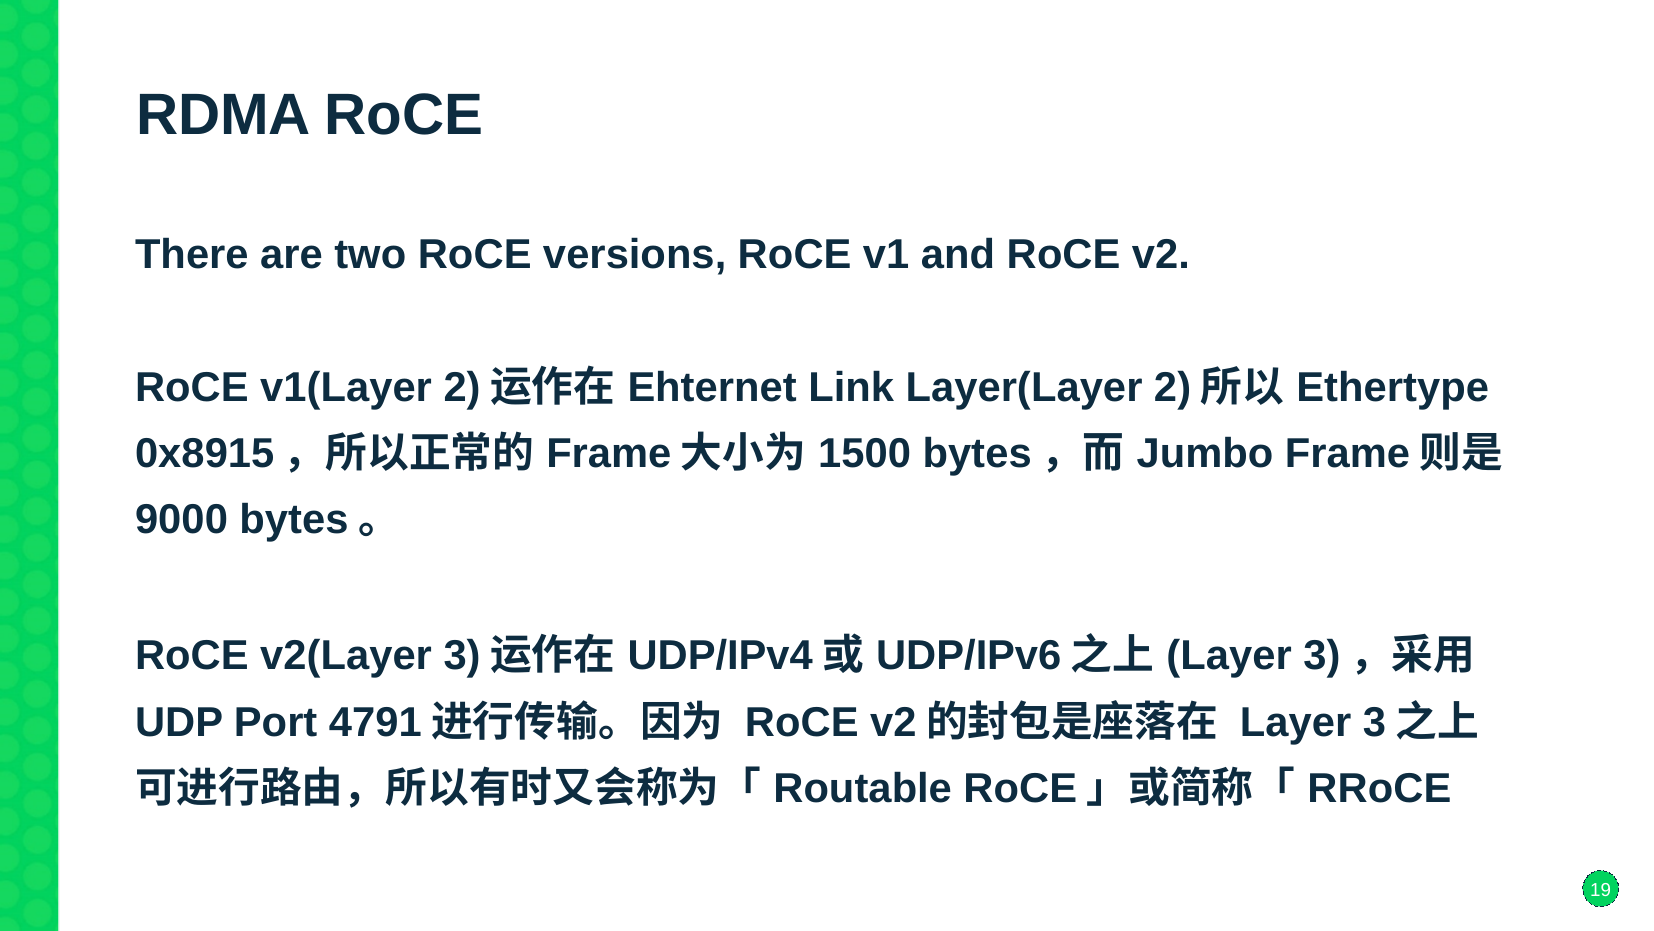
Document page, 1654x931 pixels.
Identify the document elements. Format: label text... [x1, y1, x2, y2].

picture [0, 0, 76, 931]
list There are two RoCE versions, RoCE v1 and RoCE v2. RoCE v1(Layer 2)运作在Ehternet Link Layer(Layer 2)所以Ethertype 0x8915，所以正常的Frame大小为1500 bytes，而Jumbo Frame则是9000 bytes。 RoCE v2(Layer 3)运作在UDP/IPv4或UDP/IPv6之上(Layer 3)，采用UDP Port 4791进行传输。因为 RoCE v2的封包是座落在 Layer 3之上可进行路由，所以有时又会称为「Routable RoCE」或简称「RRoCE [120, 163, 1530, 868]
title RDMA RoCE [121, 37, 1531, 193]
